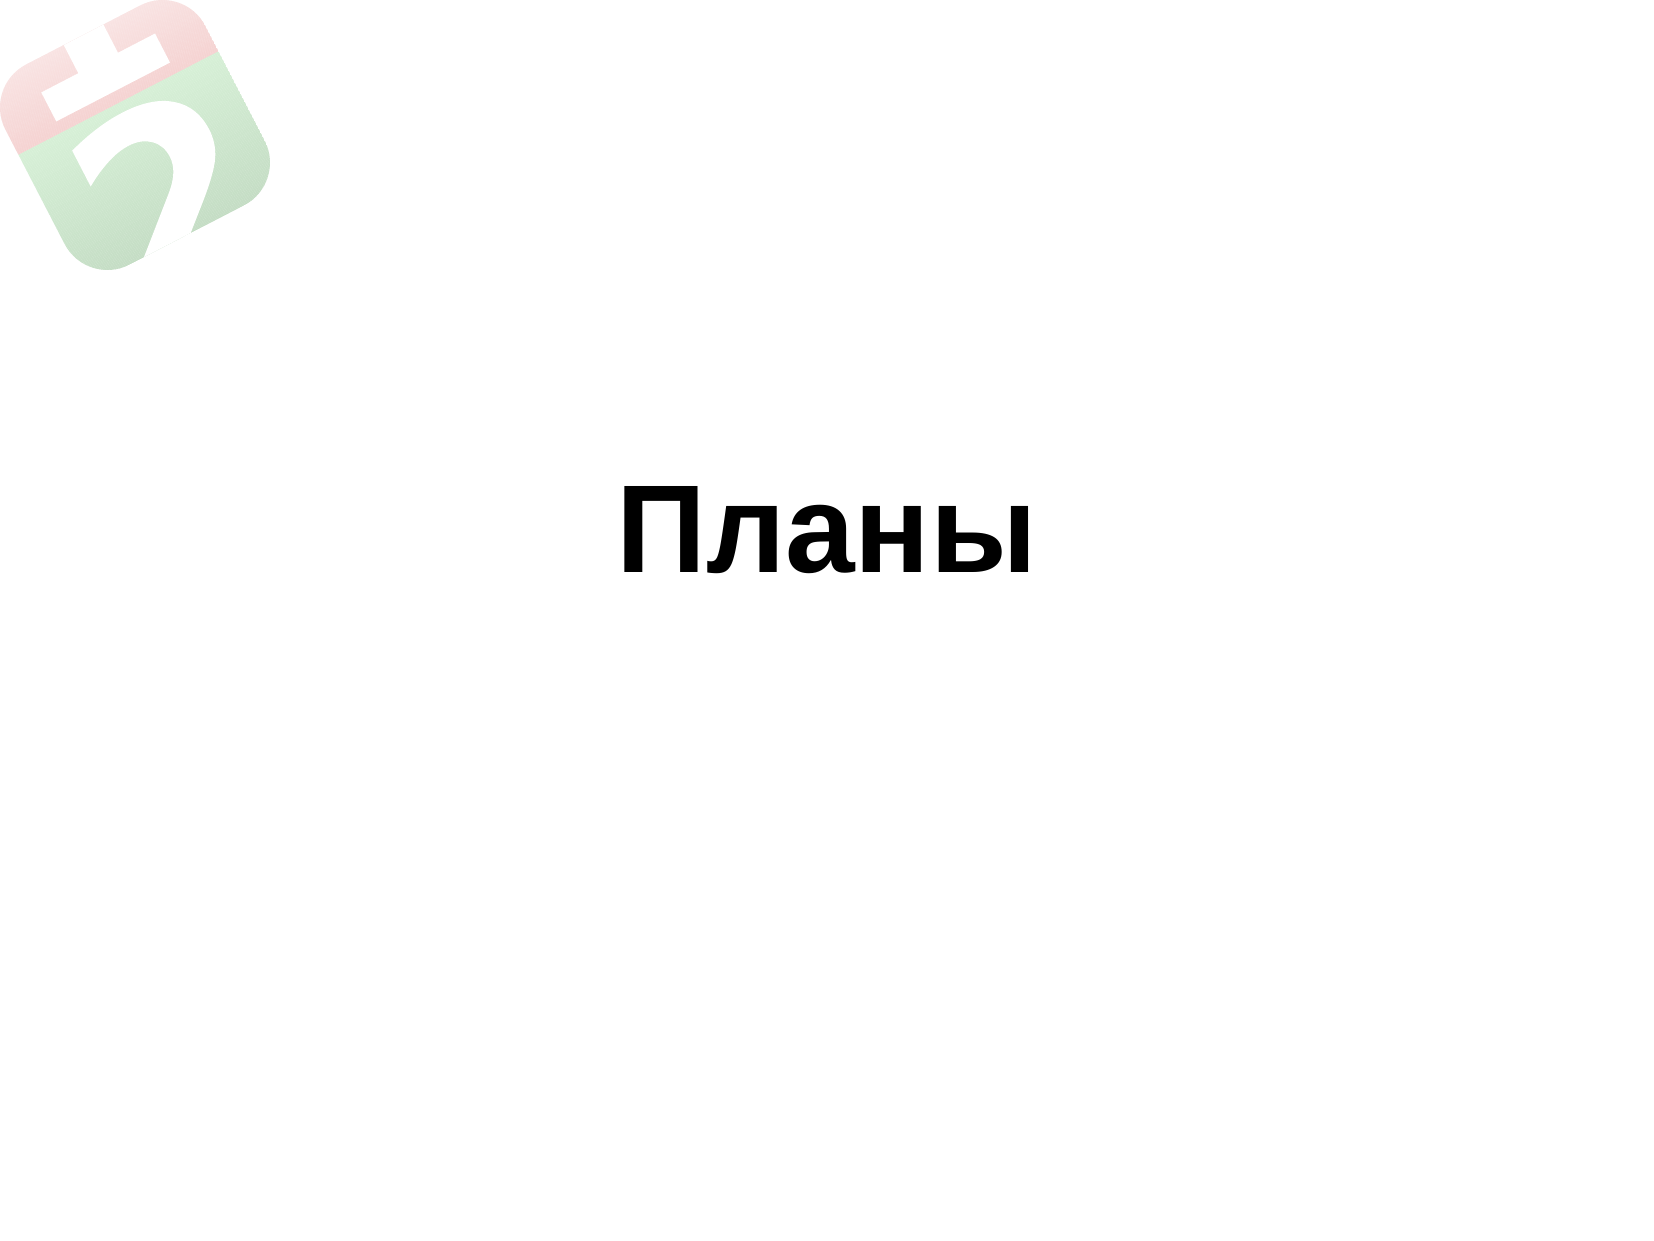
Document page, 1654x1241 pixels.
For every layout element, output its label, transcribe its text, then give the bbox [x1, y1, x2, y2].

subtitle Планы [82, 49, 1571, 1010]
